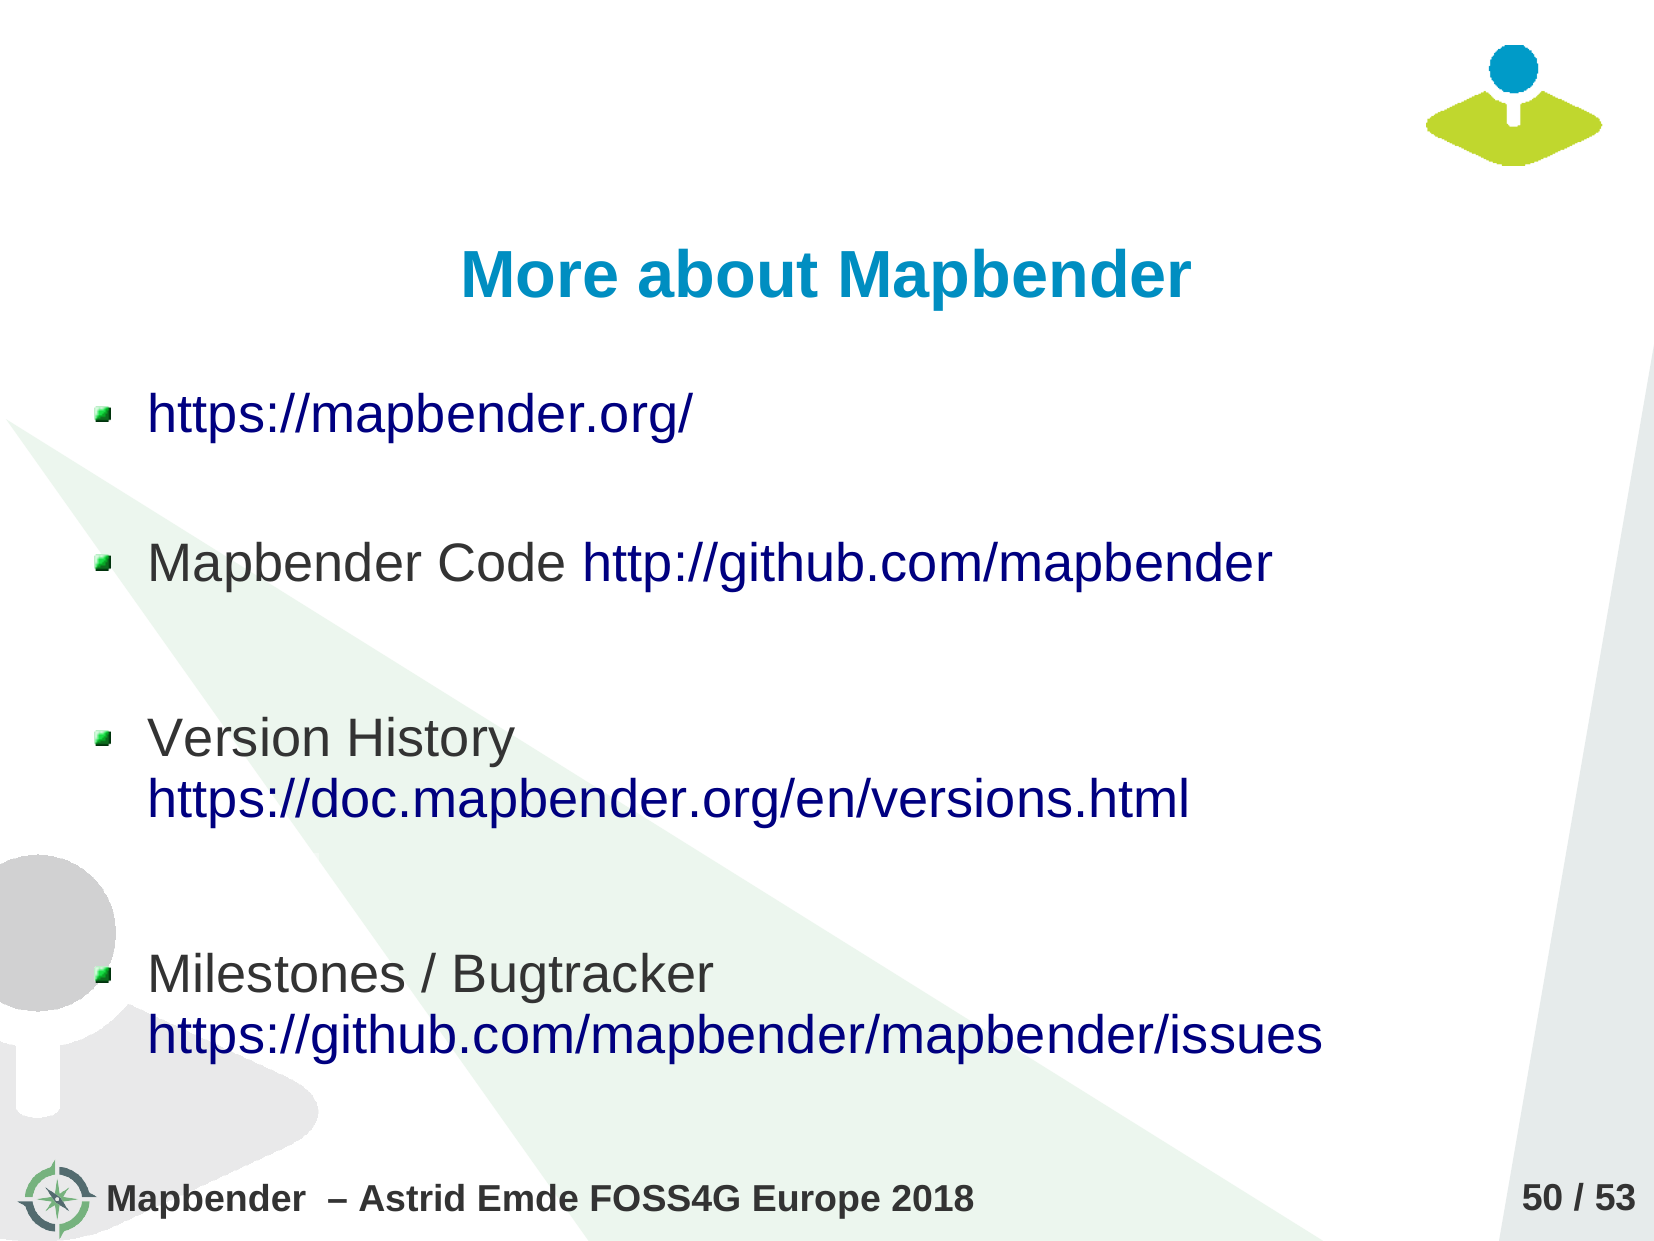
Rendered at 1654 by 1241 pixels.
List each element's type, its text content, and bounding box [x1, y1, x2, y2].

picture [1426, 45, 1604, 166]
picture [16, 1158, 76, 1240]
title More about Mapbender [82, 200, 1571, 349]
list https://mapbender.org/ Mapbender Code http://github.com/mapbender Version History https://doc.mapbender.org/en/versions.html Milestones / Bugtracker https://github.com/mapbender/mapbender/issues [76, 383, 1565, 1241]
